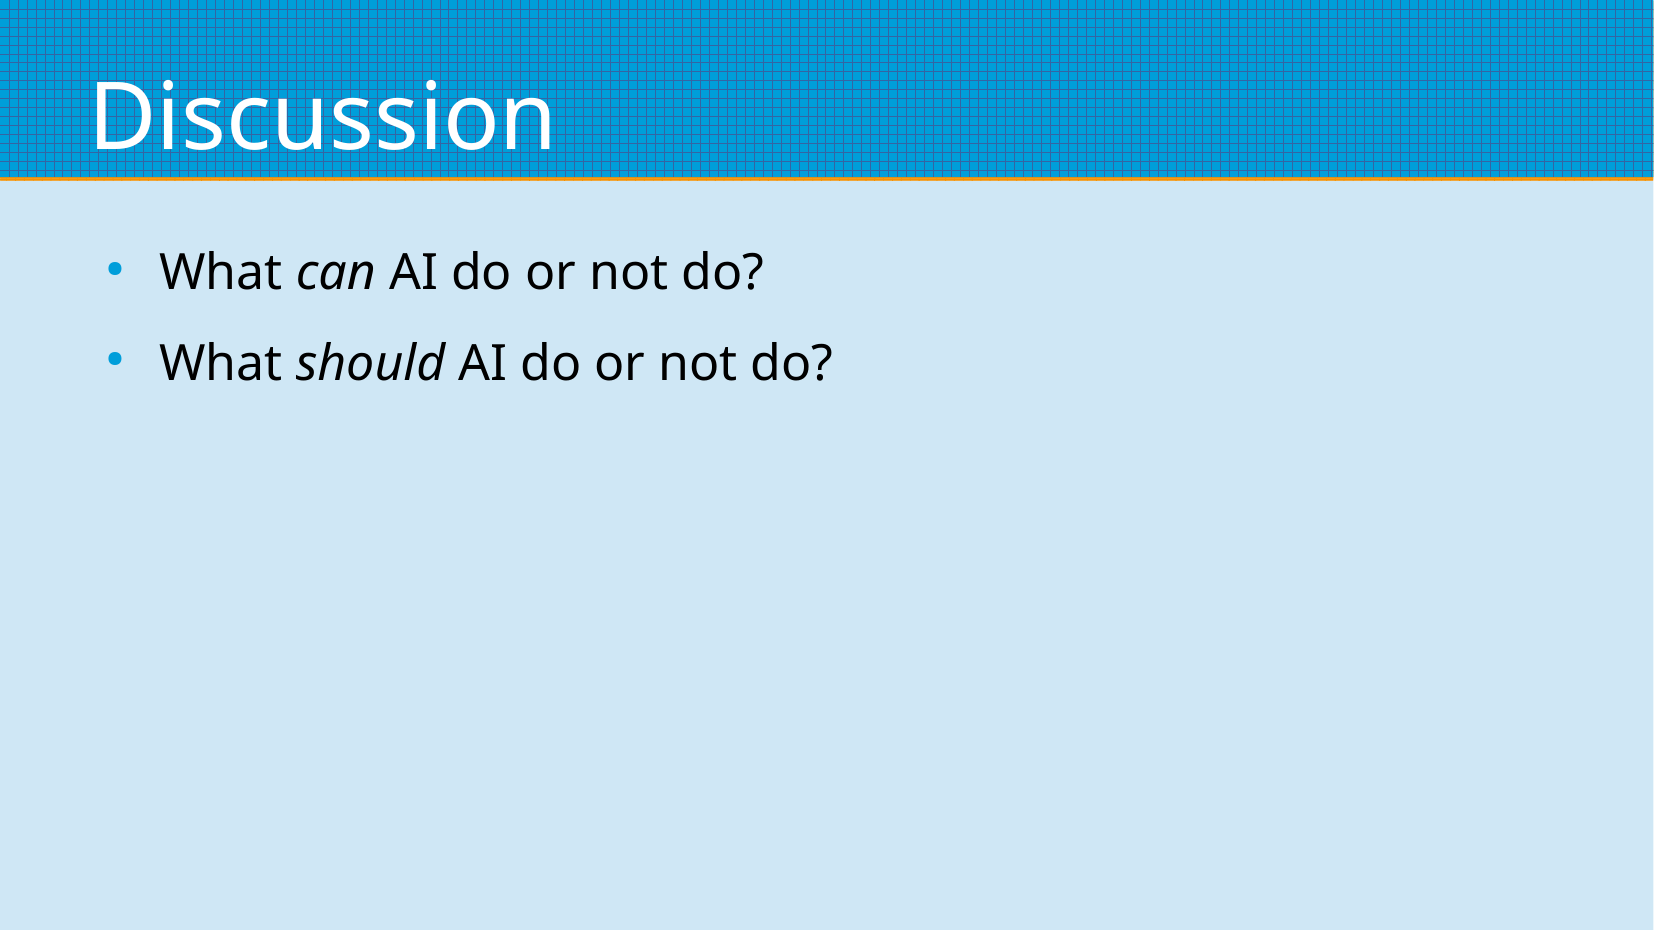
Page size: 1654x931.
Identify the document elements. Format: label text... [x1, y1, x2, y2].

list What can AI do or not do? What should AI do or not do? [88, 236, 1565, 813]
title Discussion [88, 14, 1565, 178]
